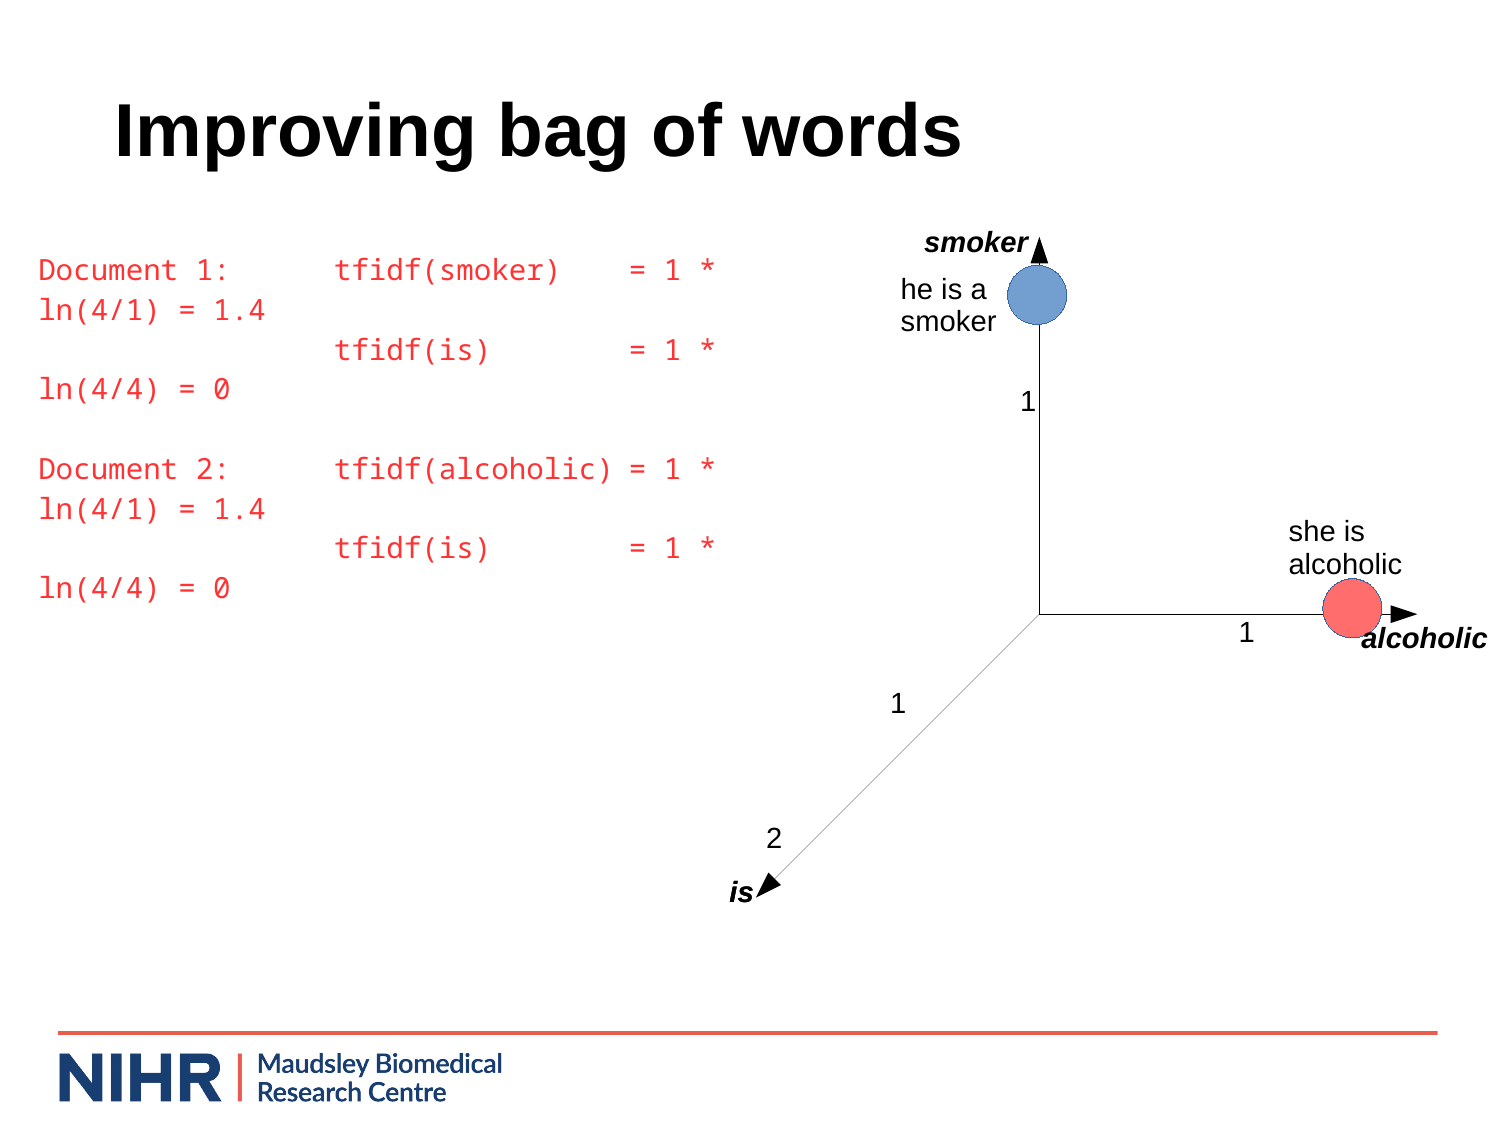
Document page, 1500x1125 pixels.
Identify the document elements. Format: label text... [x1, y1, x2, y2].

text_box alcoholic [1346, 614, 1500, 662]
text_box 1 [1223, 608, 1270, 656]
text_box he is a smoker [885, 265, 1012, 346]
text_box Document 1: tfidf(smoker) = 1 * ln(4/1) = 1.4 tfidf(is) = 1 * ln(4/4) = 0 Document 2: tfidf(alcoholic) = 1 * ln(4/1) = 1.4 tfidf(is) = 1 * ln(4/4) = 0 [23, 242, 798, 661]
text_box 2 [751, 814, 798, 863]
text_box smoker [909, 218, 1044, 267]
picture [29, 1018, 531, 1125]
text_box she is alcoholic [1273, 507, 1418, 589]
text_box 1 [1005, 377, 1052, 426]
text_box 1 [875, 679, 922, 727]
text_box [1322, 589, 1382, 638]
text_box is [714, 868, 769, 916]
text_box Improving bag of words [100, 84, 1105, 180]
text_box [1012, 265, 1067, 325]
